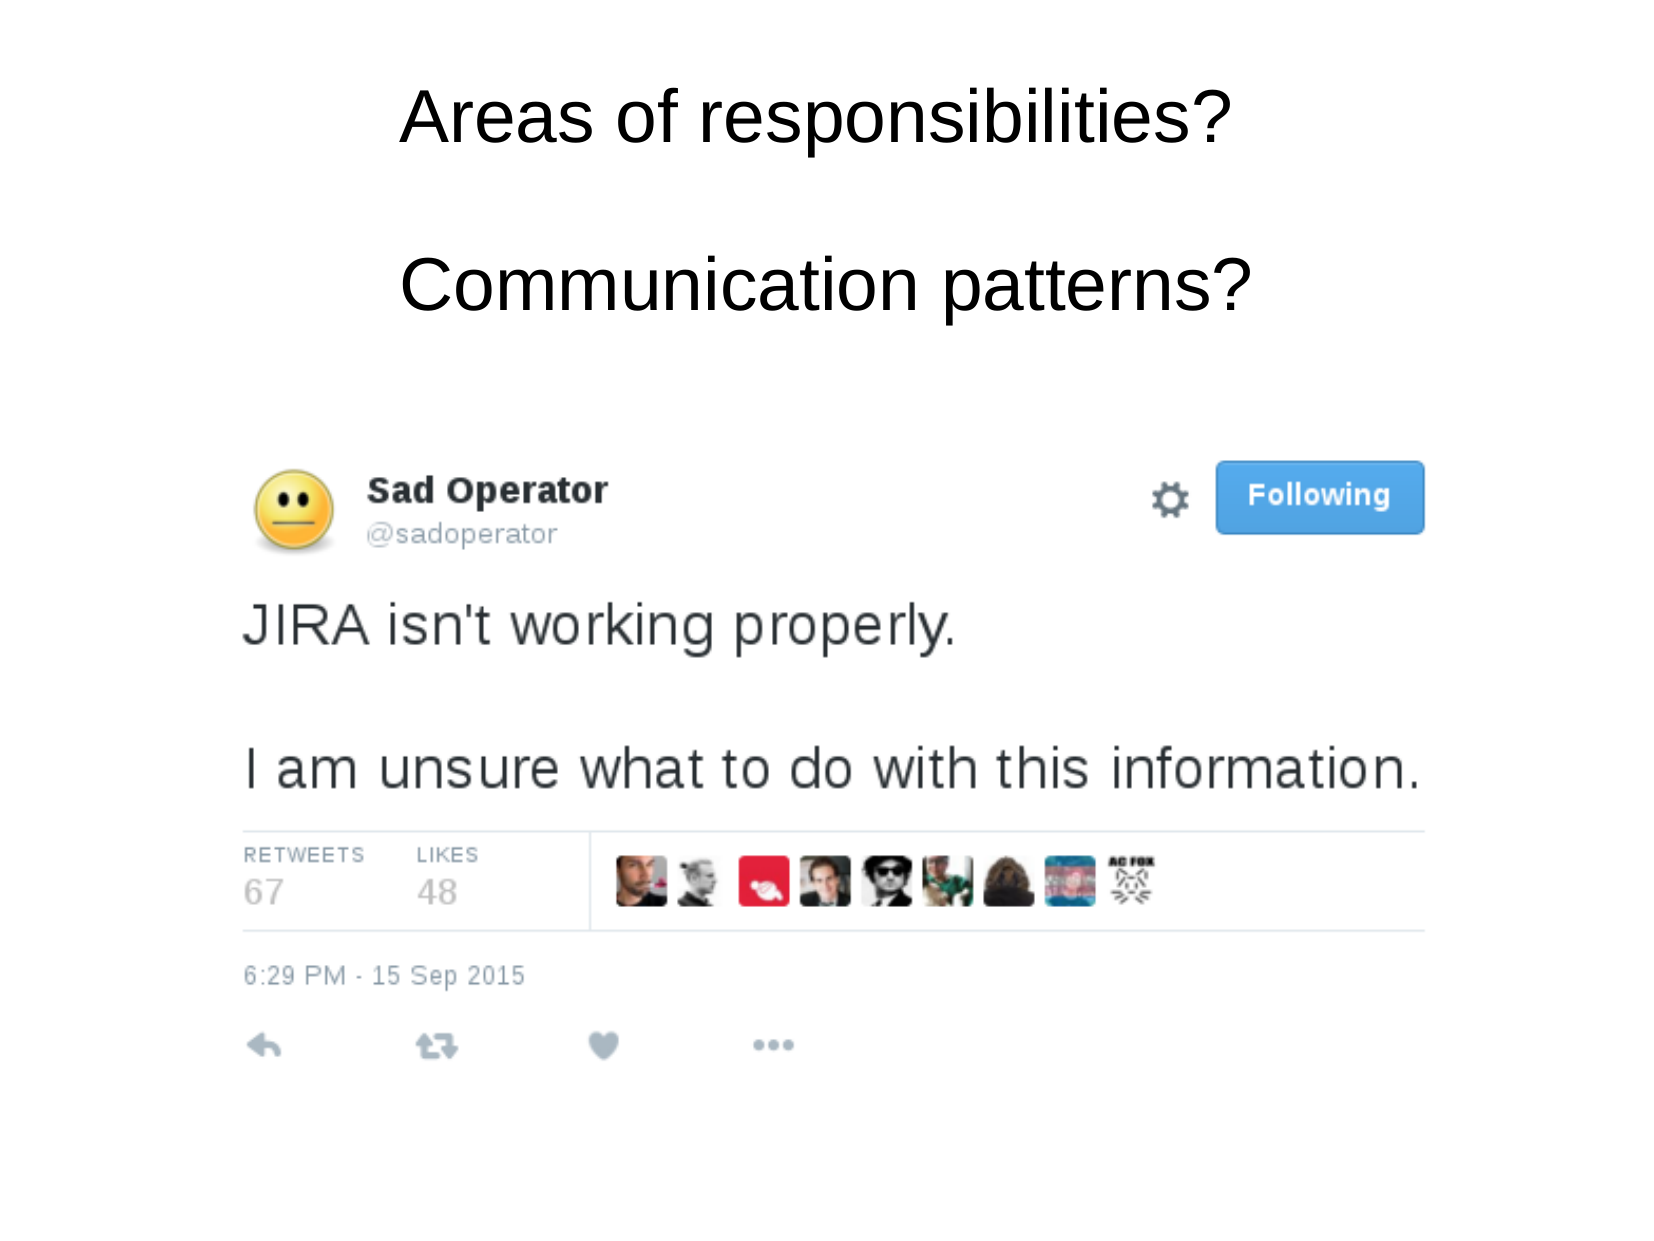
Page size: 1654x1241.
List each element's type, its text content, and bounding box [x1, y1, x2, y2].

text_box Areas of responsibilities? Communication patterns? [384, 67, 1270, 335]
picture [197, 419, 1457, 1114]
